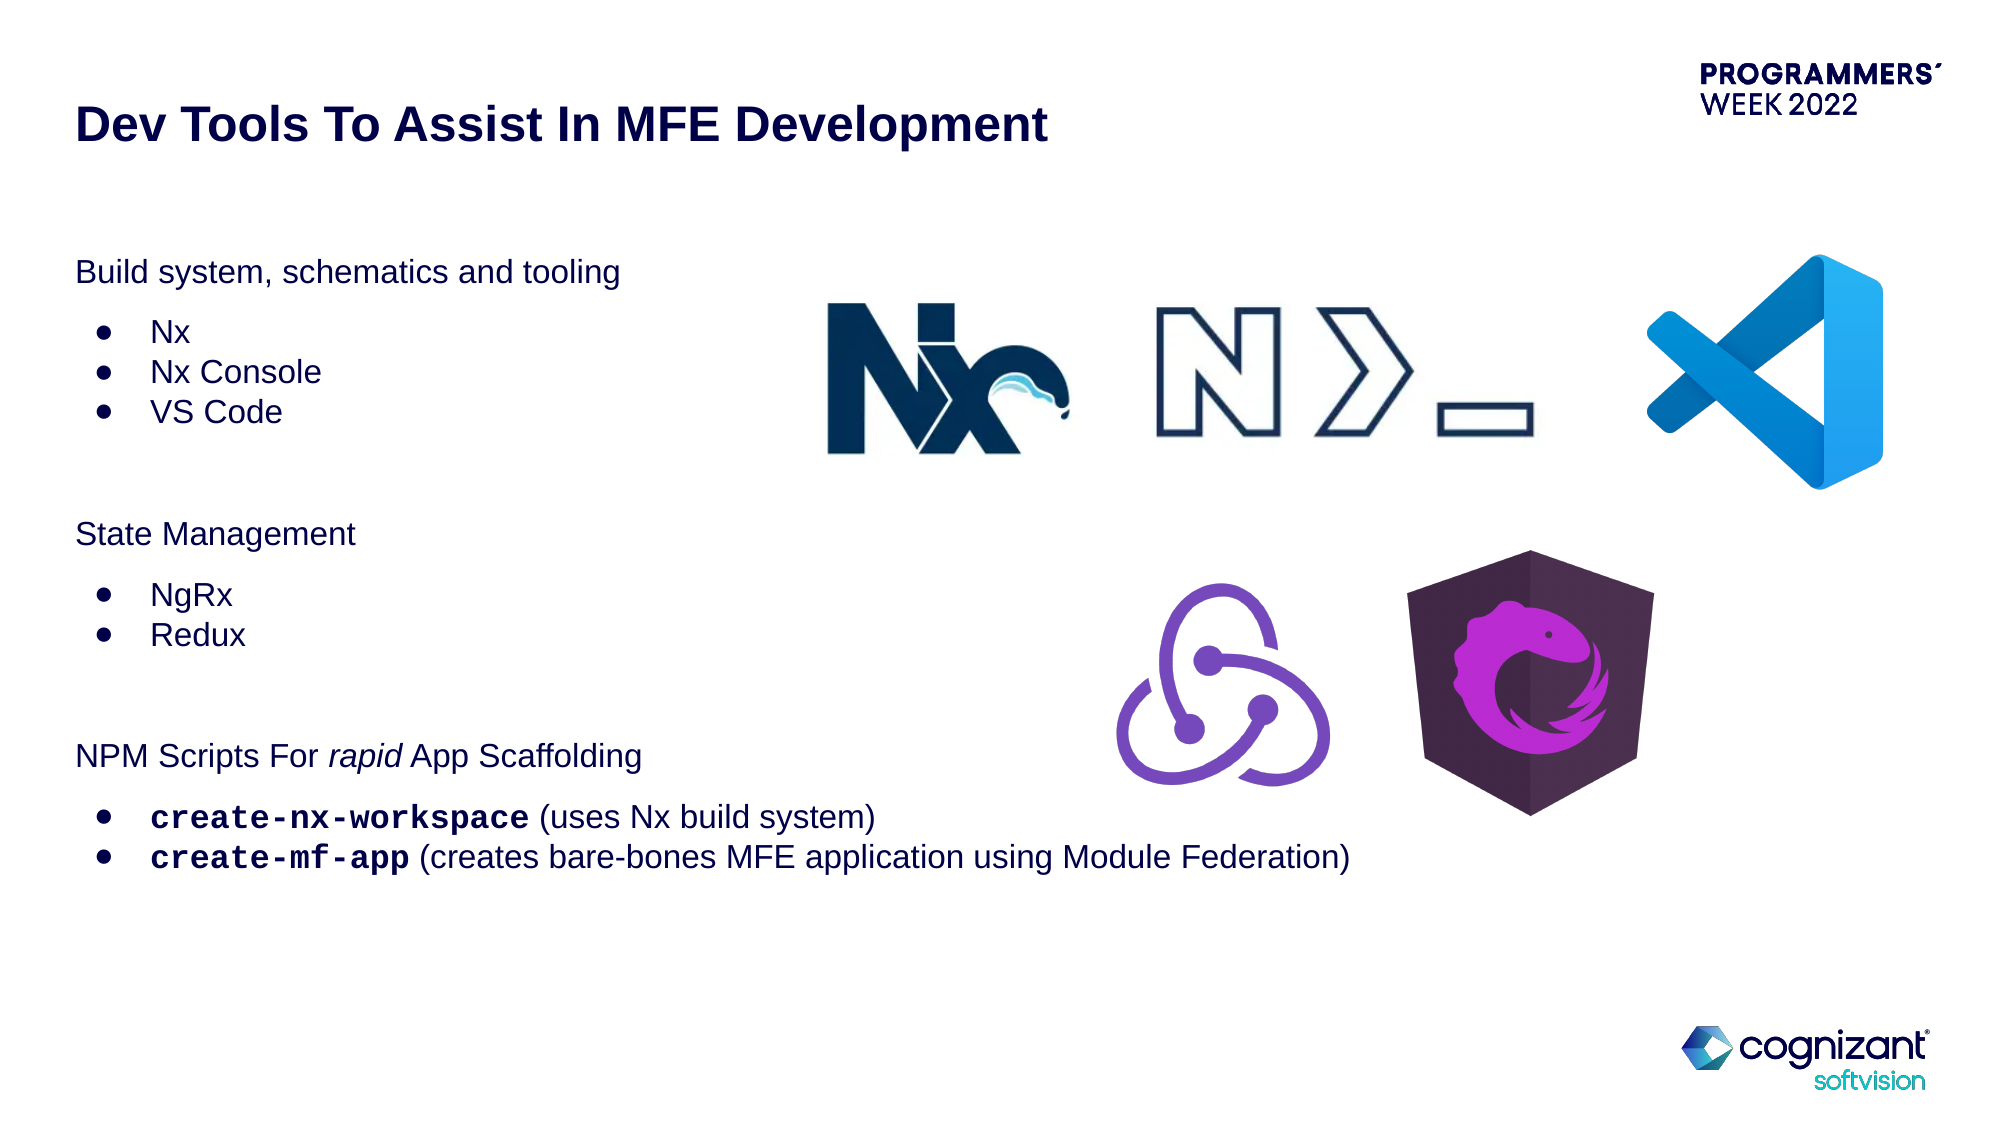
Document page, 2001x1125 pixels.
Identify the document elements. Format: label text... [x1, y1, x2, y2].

picture [1677, 54, 1942, 129]
picture [812, 286, 1081, 472]
picture [1663, 1005, 1949, 1110]
picture [1117, 268, 1562, 472]
title Dev Tools To Assist In MFE Development [75, 91, 1848, 142]
picture [1395, 547, 1666, 819]
picture [1647, 254, 1883, 490]
picture [1086, 547, 1358, 819]
list Build system, schematics and tooling Nx Nx Console VS Code State Management NgRx Redux NPM Scripts For rapid App Scaffolding create-nx-workspace (uses Nx build system) create-mf-app (creates bare-bones MFE application using Module Federation) [75, 249, 1848, 938]
